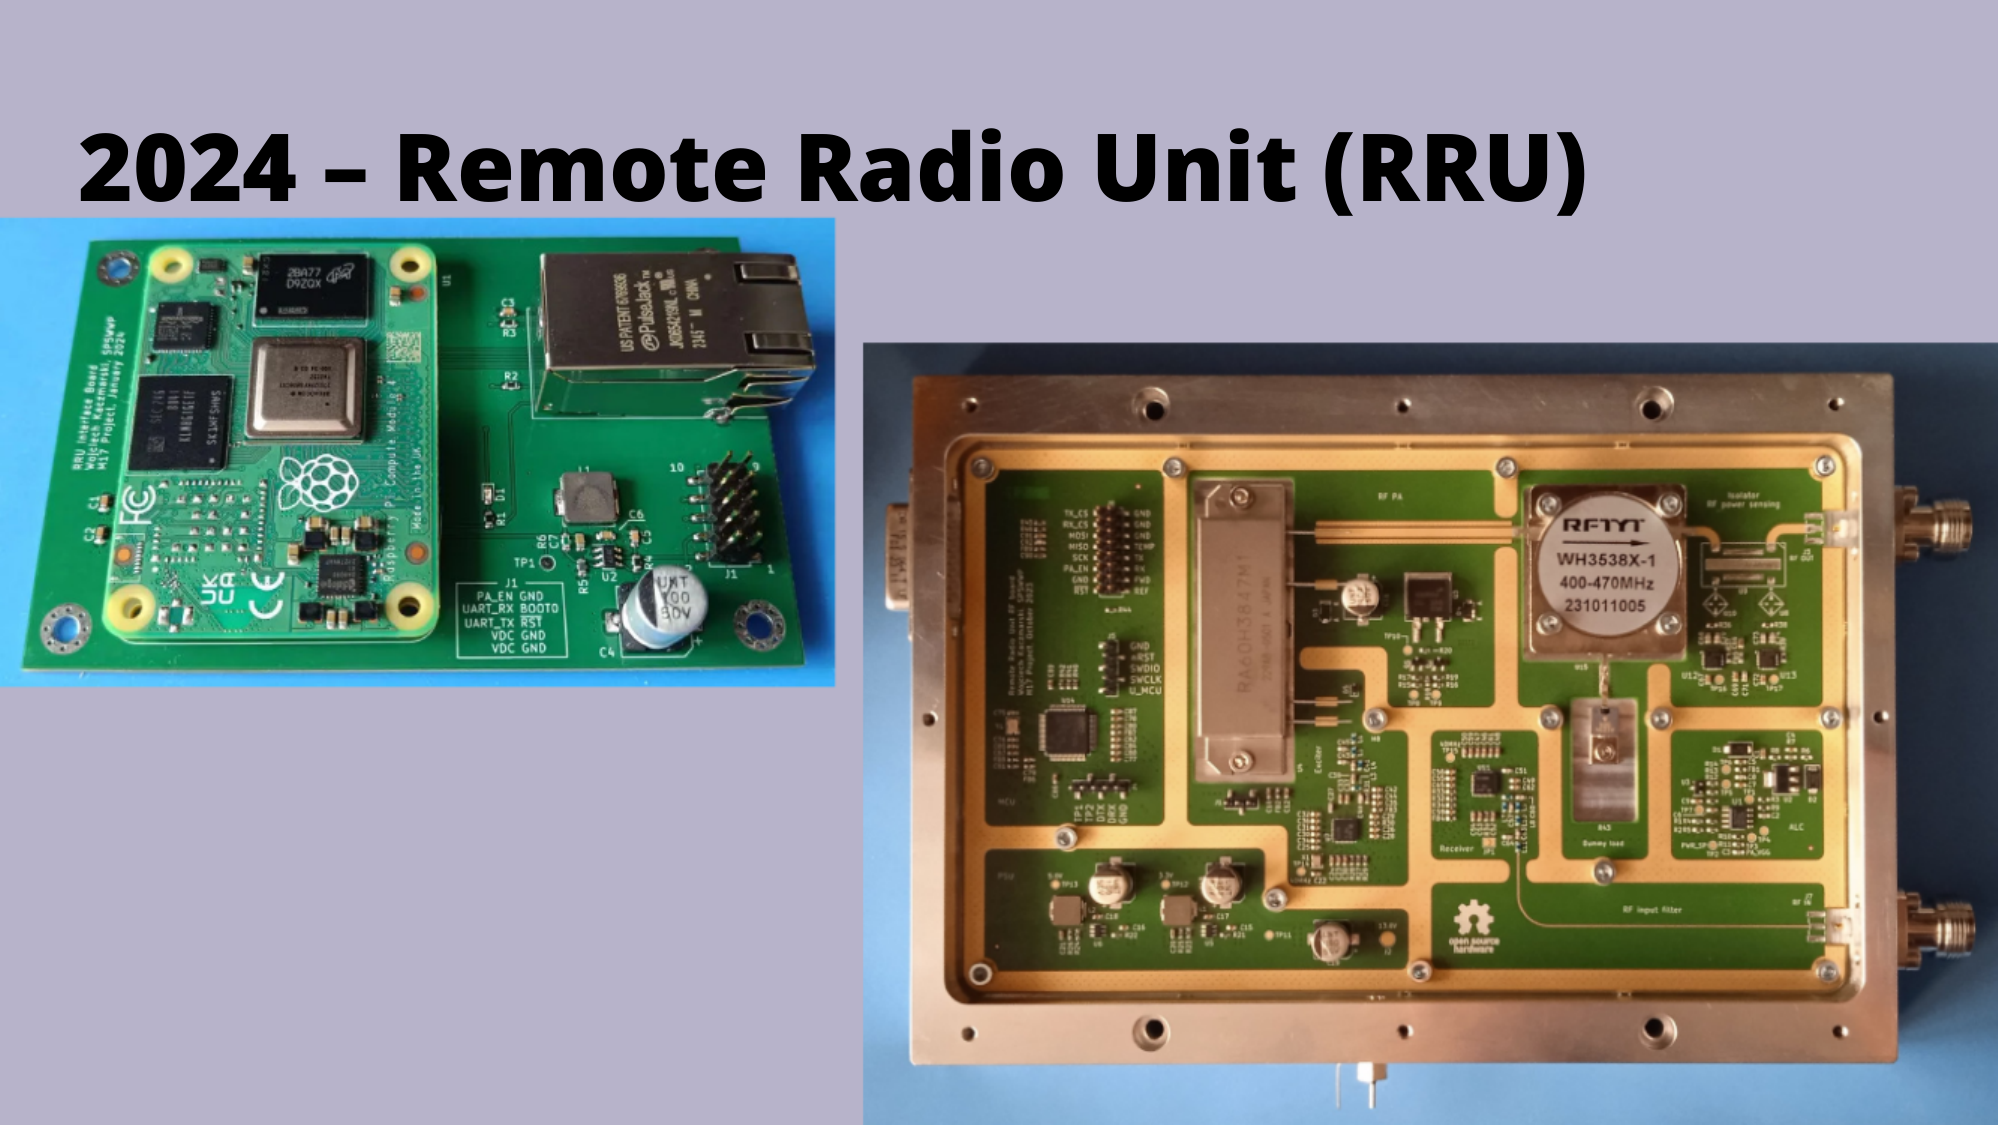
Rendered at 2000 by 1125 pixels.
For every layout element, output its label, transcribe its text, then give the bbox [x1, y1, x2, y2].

text_box 2024 – Remote Radio Unit (RRU) [78, 101, 1454, 195]
picture [0, 0, 1998, 1125]
